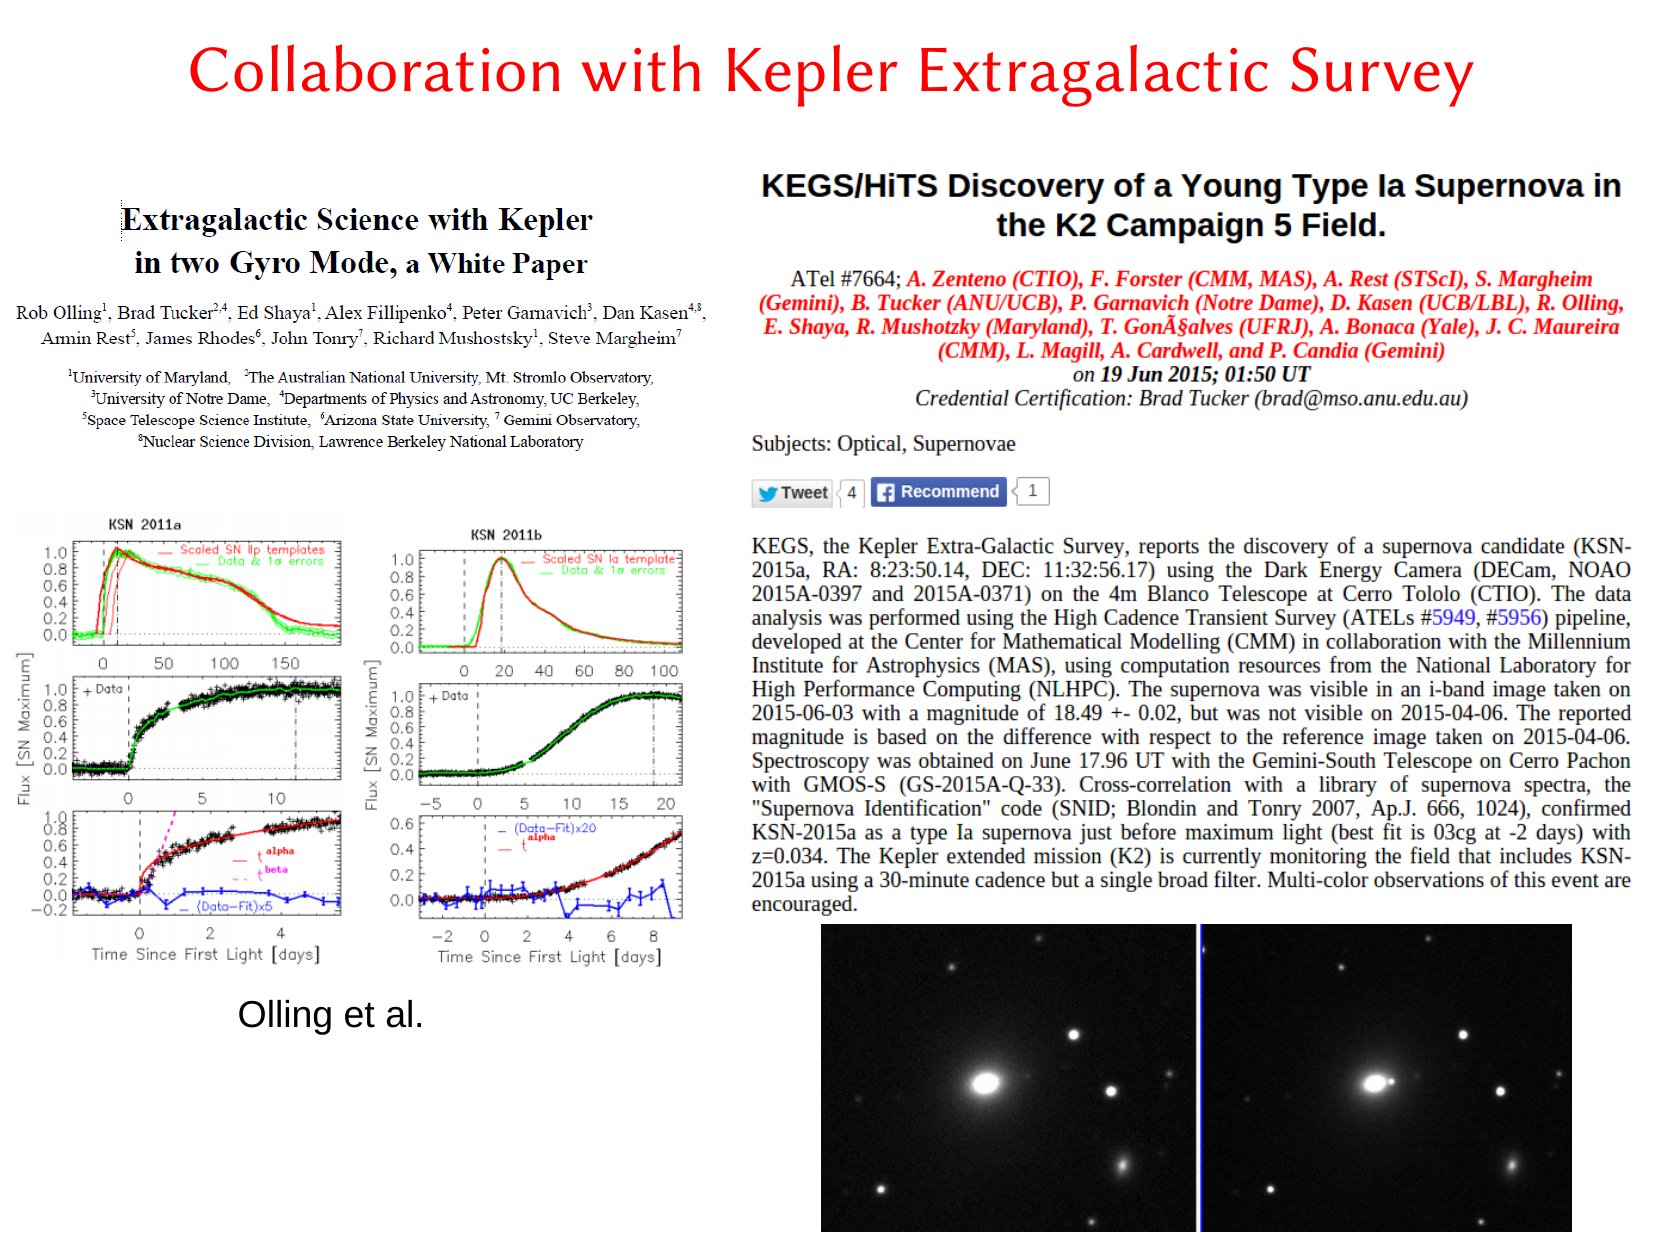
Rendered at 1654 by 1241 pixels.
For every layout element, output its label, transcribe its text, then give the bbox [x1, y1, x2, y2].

text_box Collaboration with Kepler Extragalactic Survey [5, 24, 1654, 154]
text_box Olling et al. [222, 986, 625, 1071]
picture [0, 507, 693, 987]
picture [821, 924, 1572, 1232]
picture [0, 154, 1636, 923]
